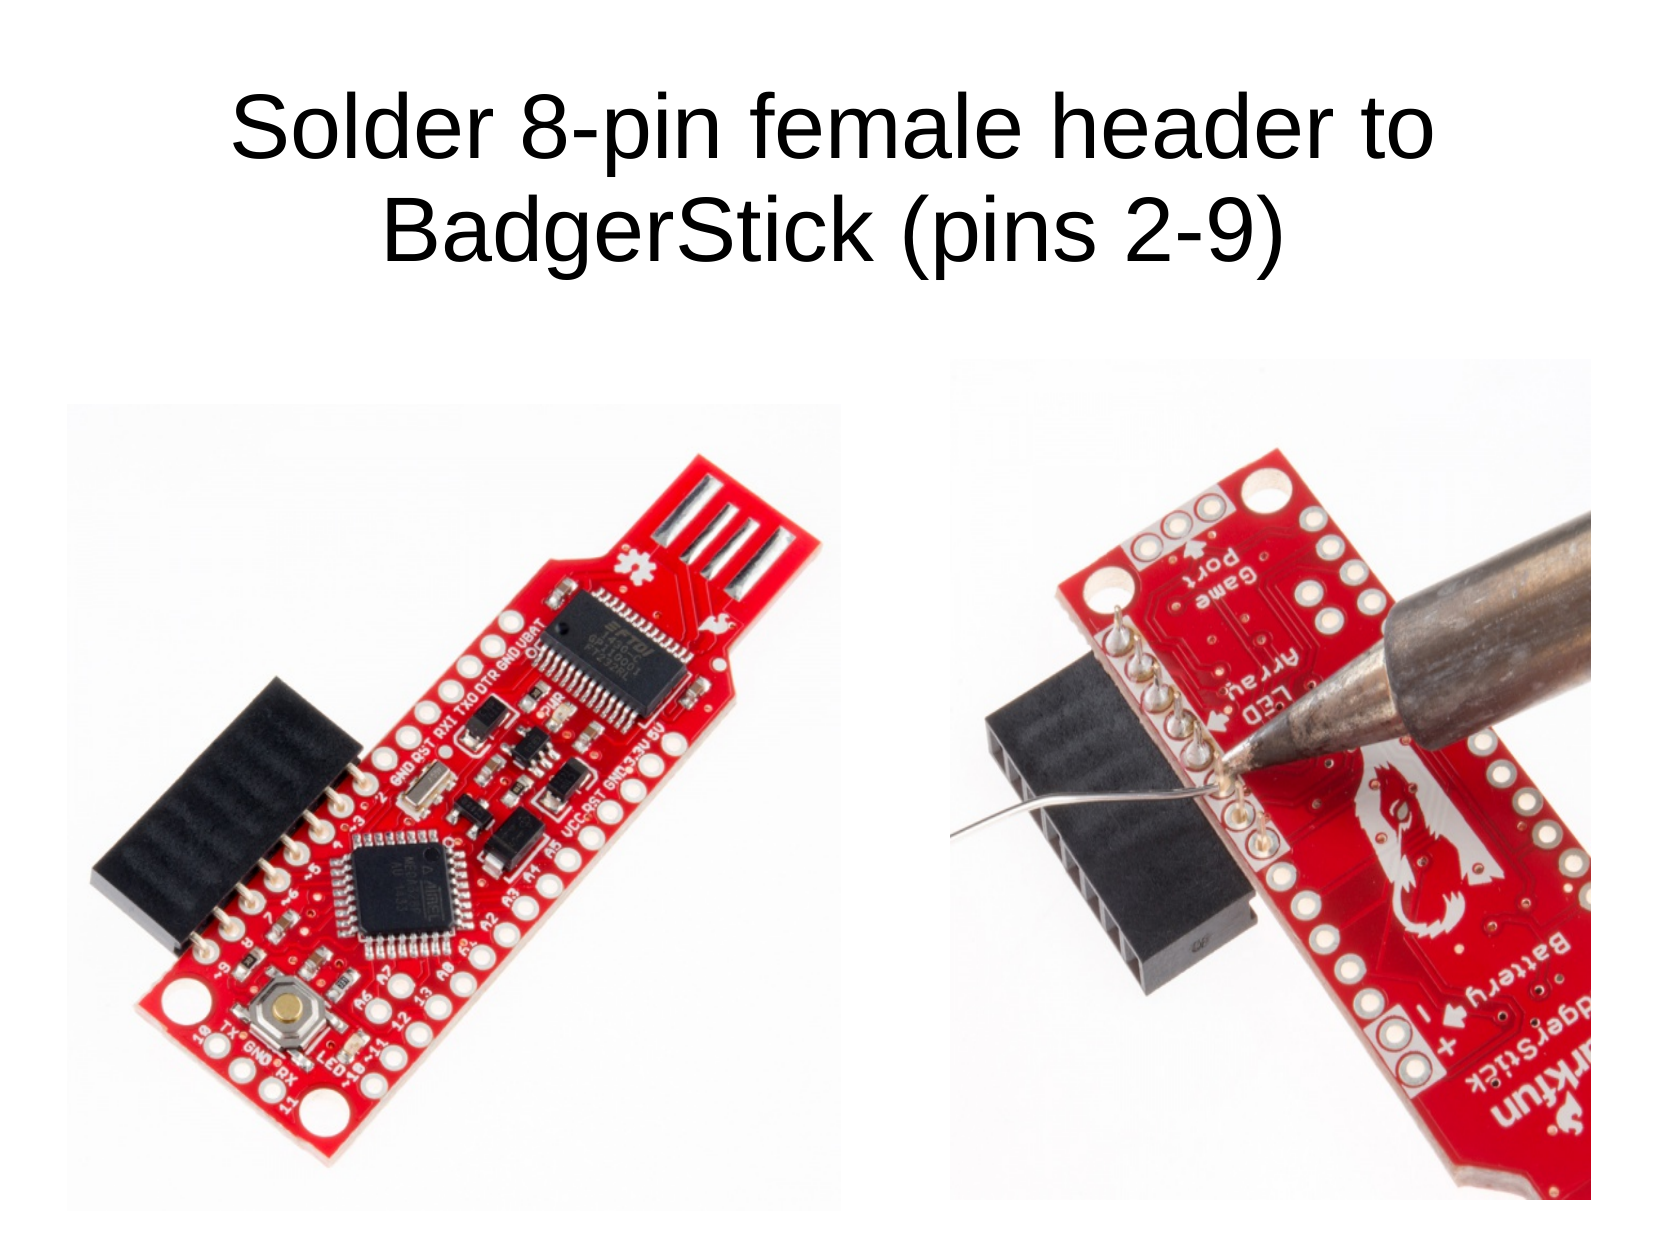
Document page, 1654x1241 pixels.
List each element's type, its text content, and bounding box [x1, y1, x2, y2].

picture [950, 359, 1591, 1201]
picture [67, 404, 841, 1211]
title Solder 8-pin female header to BadgerStick (pins 2-9) [90, 75, 1579, 283]
